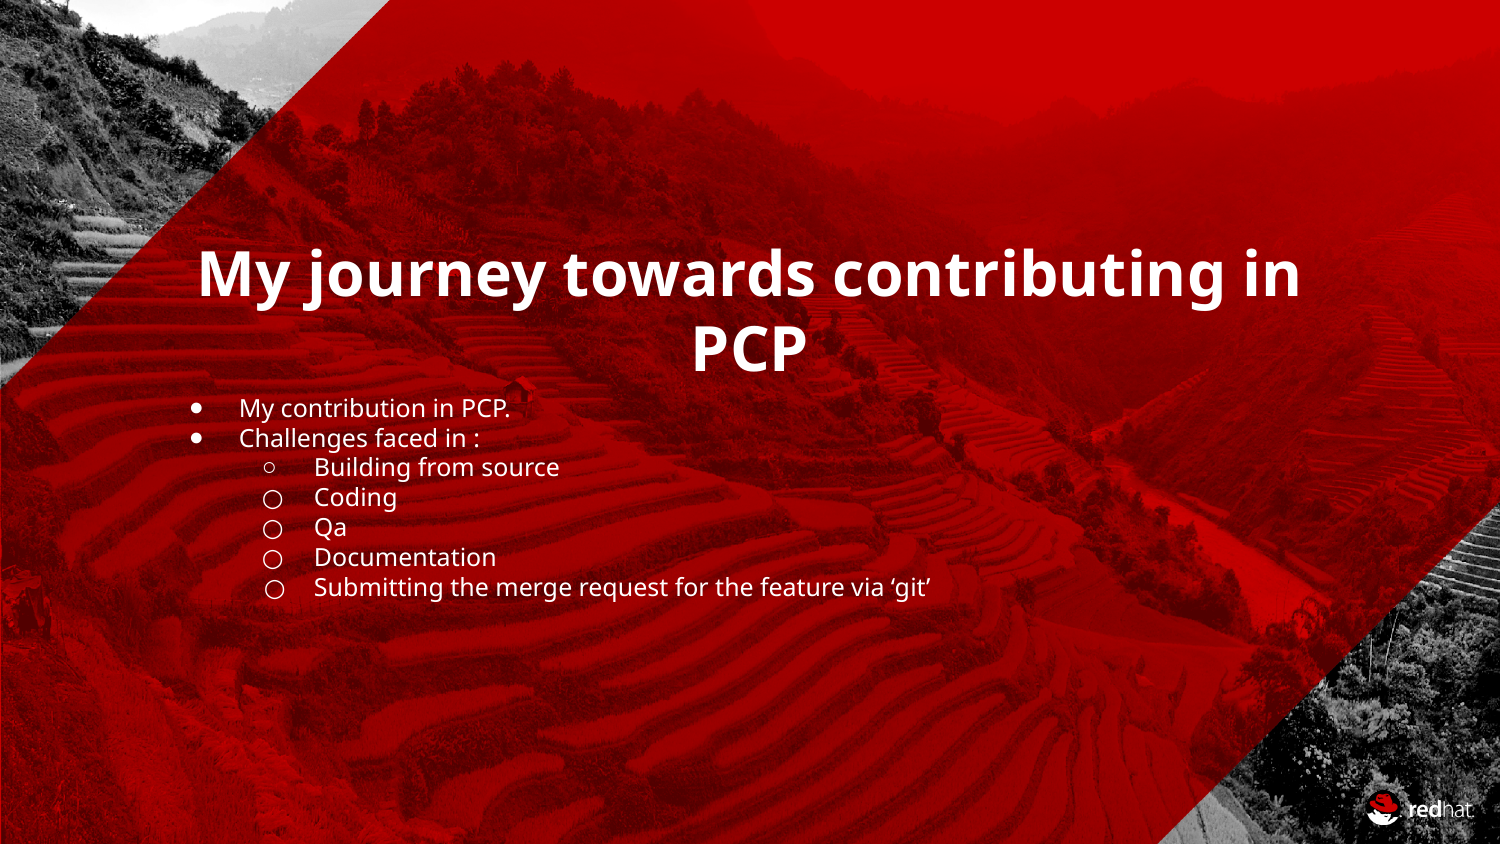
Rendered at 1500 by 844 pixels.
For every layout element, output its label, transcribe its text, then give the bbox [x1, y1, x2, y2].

subtitle My contribution in PCP. Challenges faced in : Building from source Coding Qa Documentation Submitting the merge request for the feature via ‘git’ [148, 377, 999, 672]
picture [0, 0, 1500, 844]
title My journey towards contributing in PCP [135, 159, 1365, 459]
